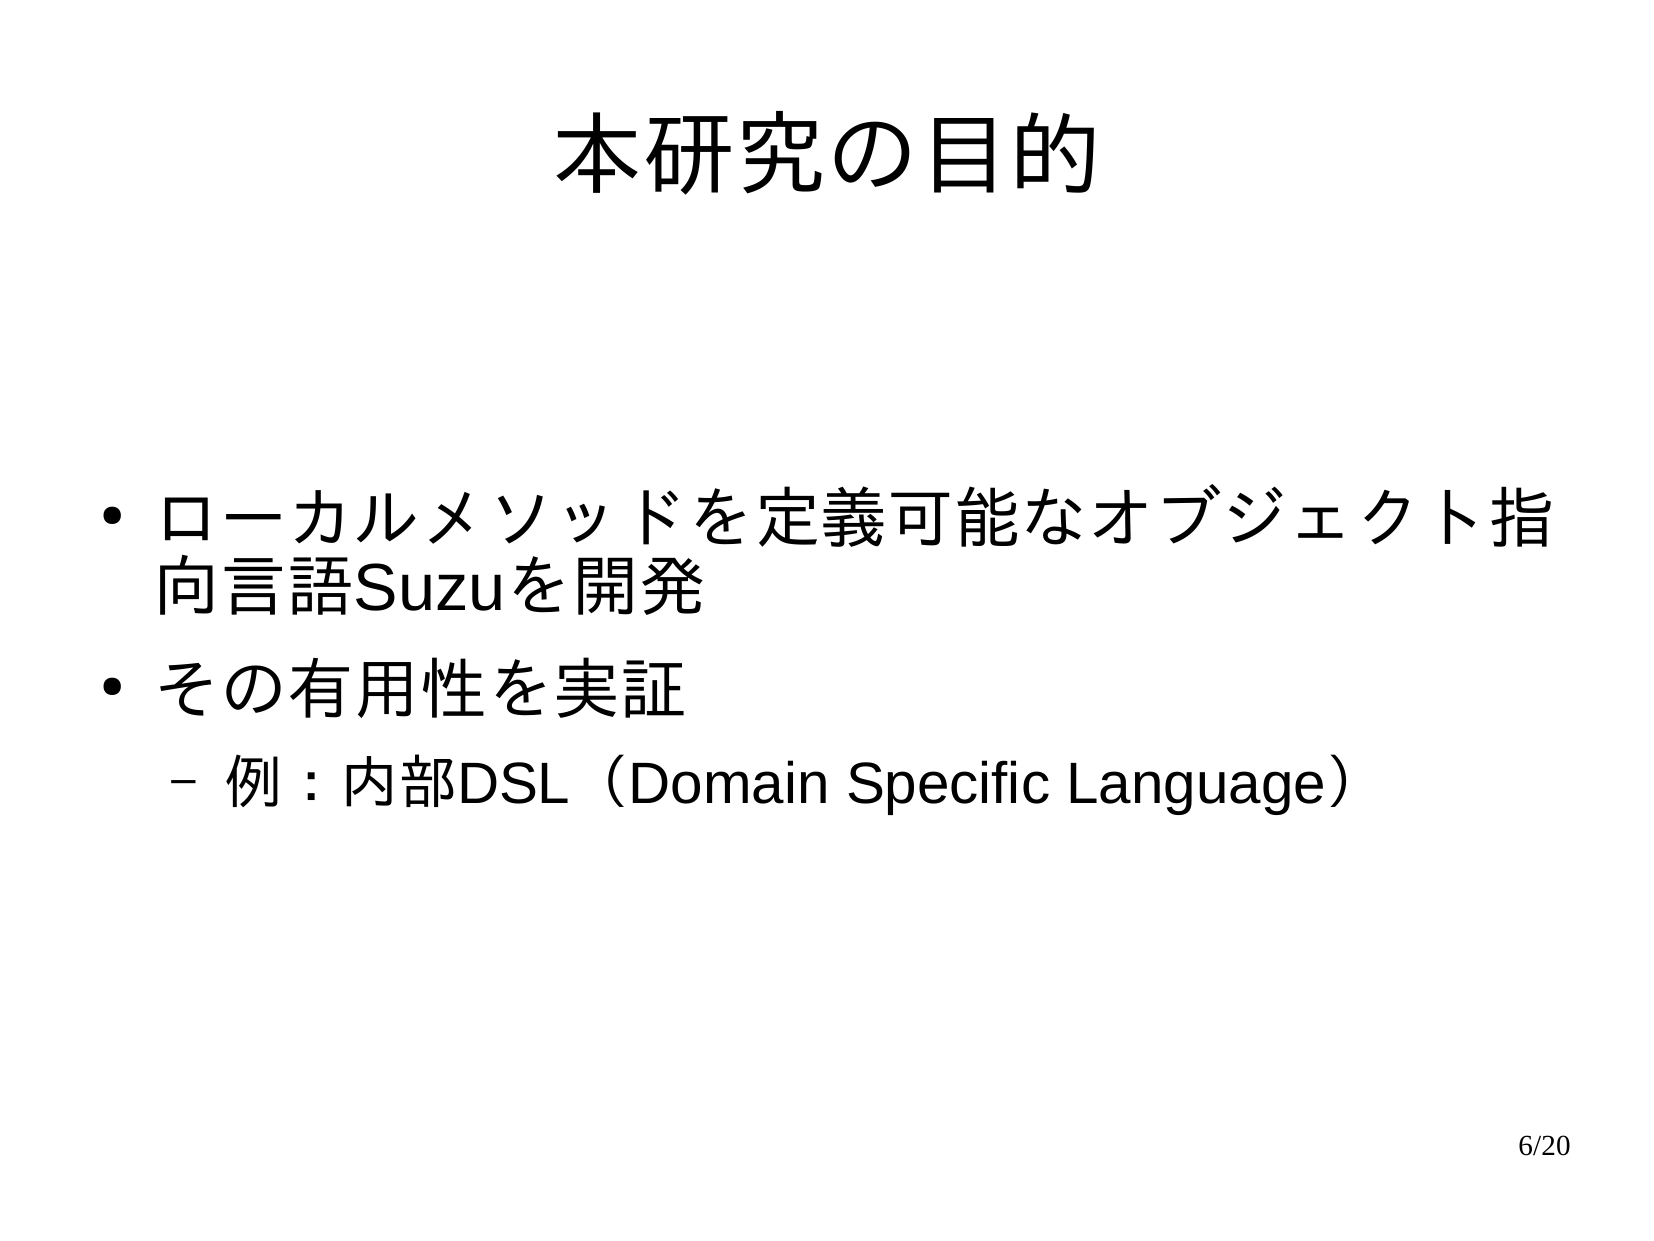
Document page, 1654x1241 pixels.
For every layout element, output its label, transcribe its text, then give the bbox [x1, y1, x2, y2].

title 本研究の目的 [82, 49, 1571, 257]
list ローカルメソッドを定義可能なオブジェクト指向言語Suzuを開発 その有用性を実証 例：内部DSL（Domain Specific Language） [82, 290, 1571, 1010]
